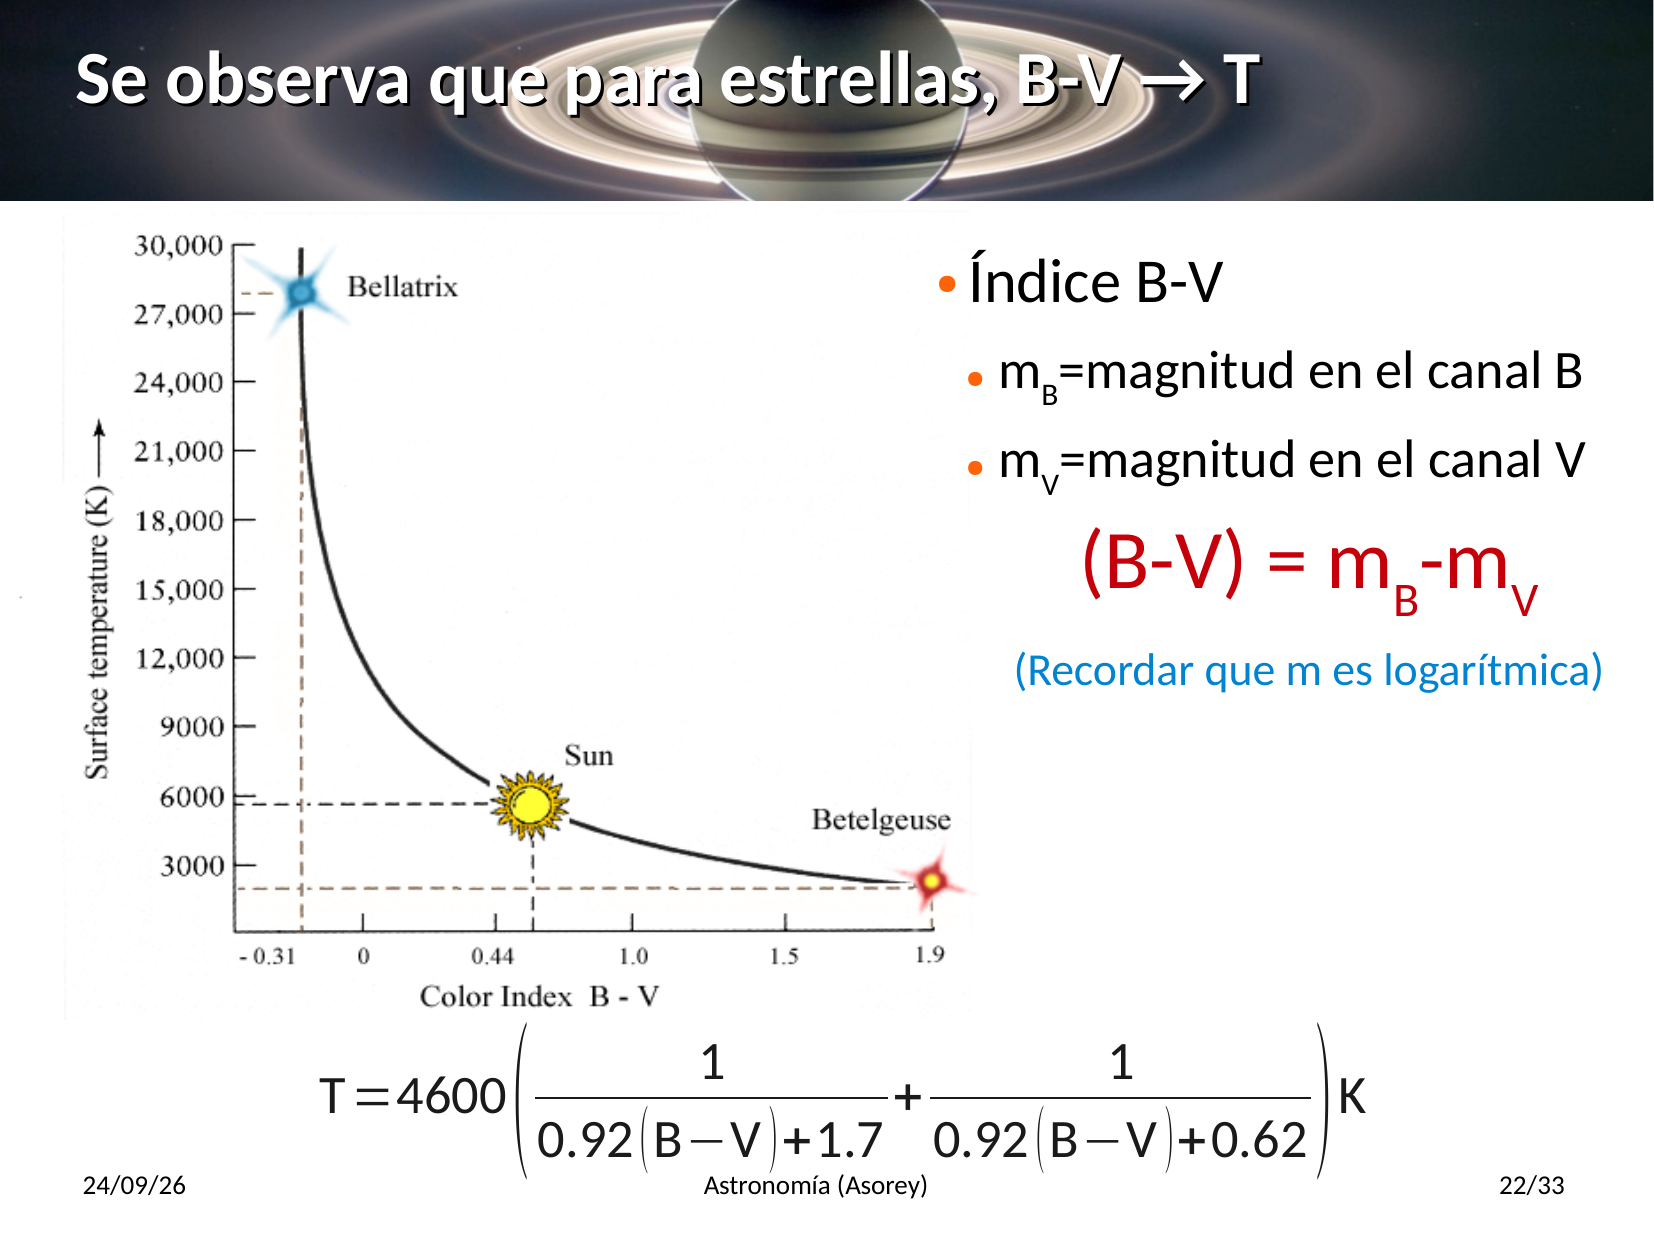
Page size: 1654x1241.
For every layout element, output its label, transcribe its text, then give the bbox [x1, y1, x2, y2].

chart [311, 1020, 1374, 1184]
list Índice B-V mB=magnitud en el canal B mV=magnitud en el canal V (B-V) = mB-mV (Recordar que m es logarítmica) [906, 255, 1621, 1156]
title Se observa que para estrellas, B-V → T [75, 19, 1564, 151]
picture [0, 0, 1654, 201]
picture [15, 209, 1006, 1021]
